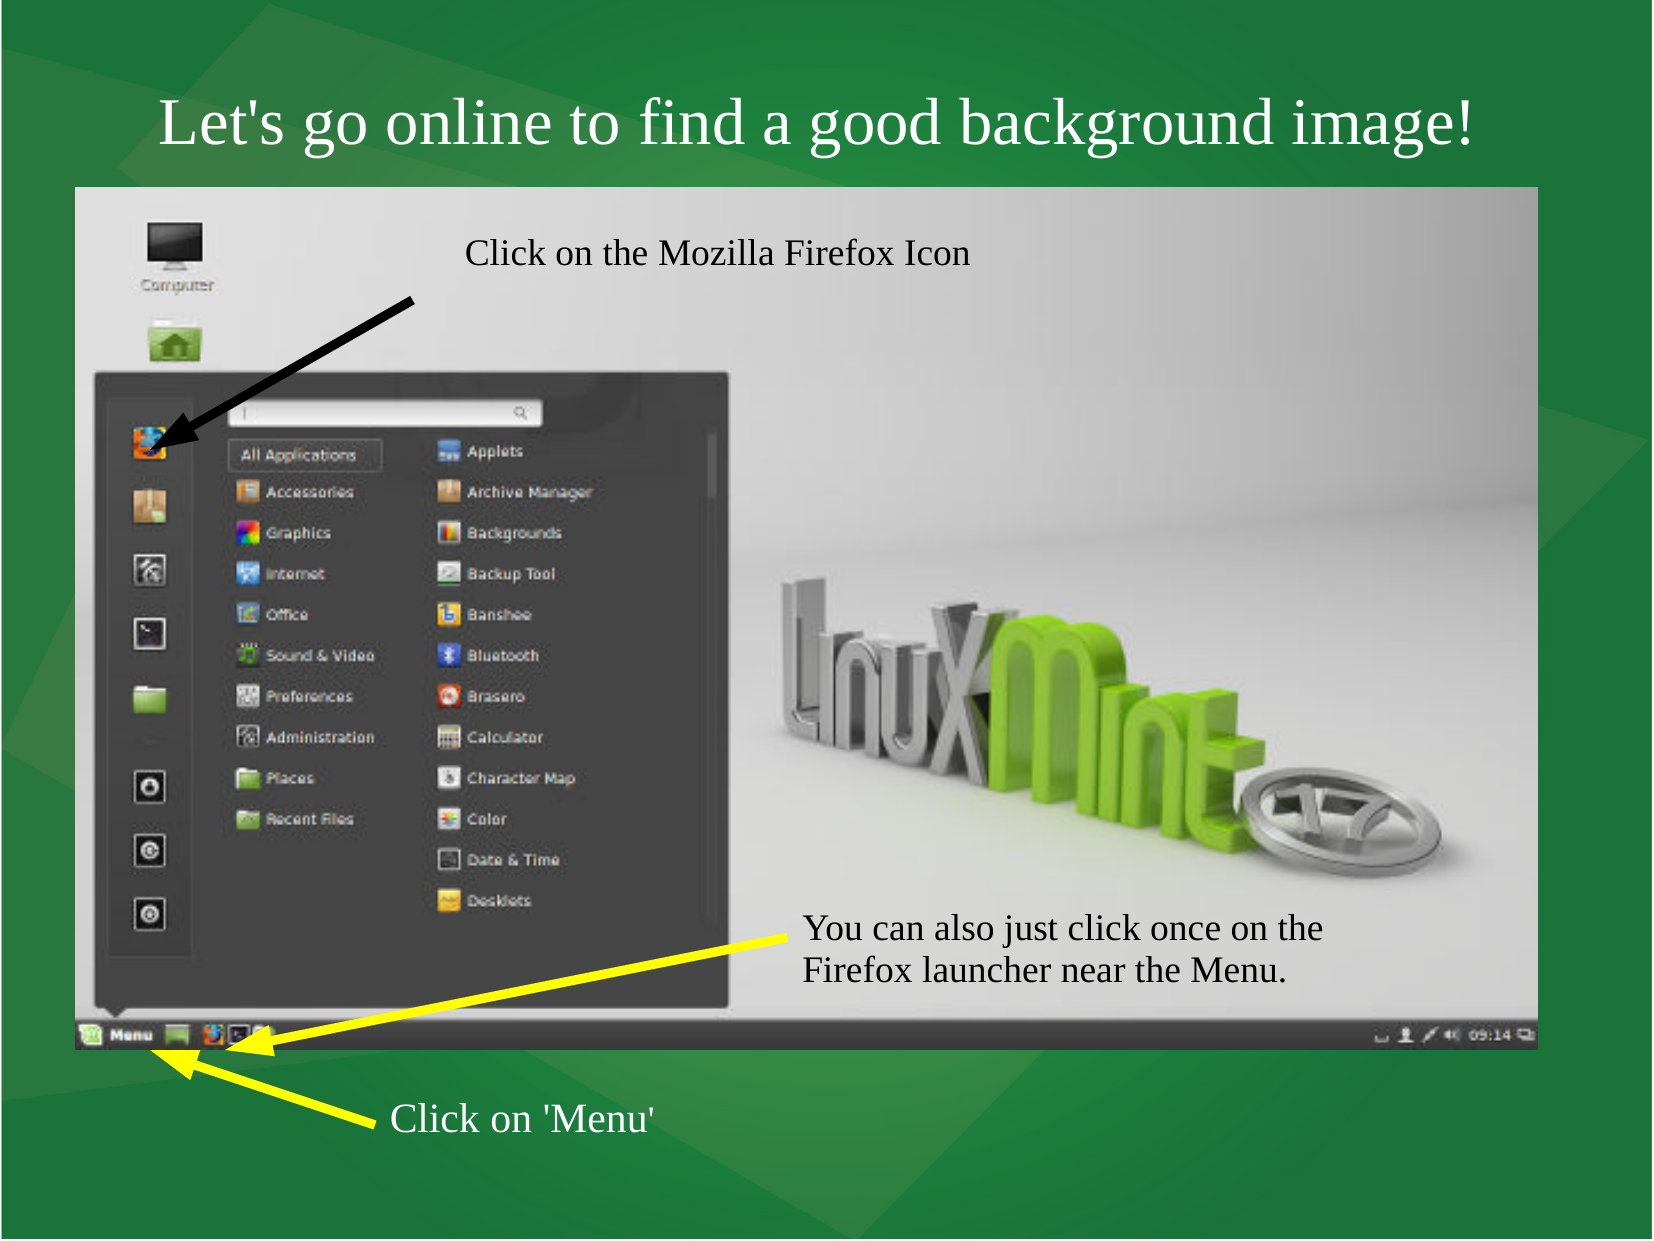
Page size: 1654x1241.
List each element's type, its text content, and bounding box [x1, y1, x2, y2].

text_box Click on 'Menu' [375, 1087, 901, 1163]
picture [0, 0, 1652, 1241]
text_box You can also just click once on the Firefox launcher near the Menu. [787, 900, 1388, 999]
title Let's go online to find a good background image! [75, 55, 1564, 263]
text_box Click on the Mozilla Firefox Icon [450, 225, 1088, 282]
